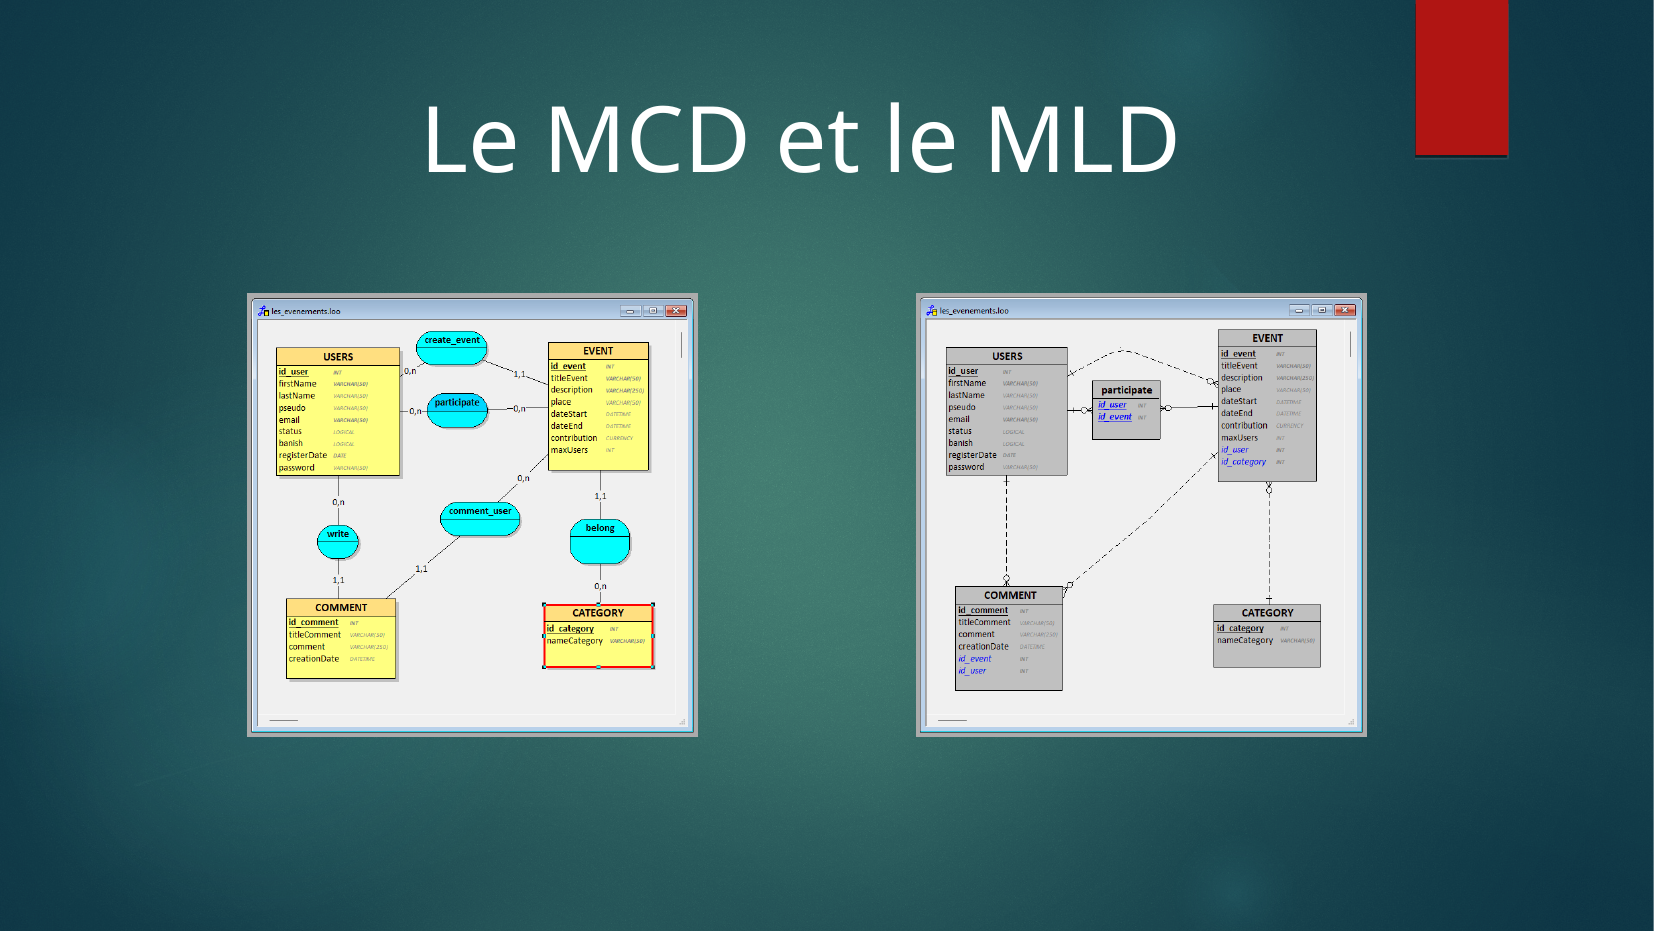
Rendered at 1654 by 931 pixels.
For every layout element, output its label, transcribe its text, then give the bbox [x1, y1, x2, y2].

text_box Le MCD et le MLD​ [315, 73, 1286, 198]
picture [0, 0, 1654, 931]
